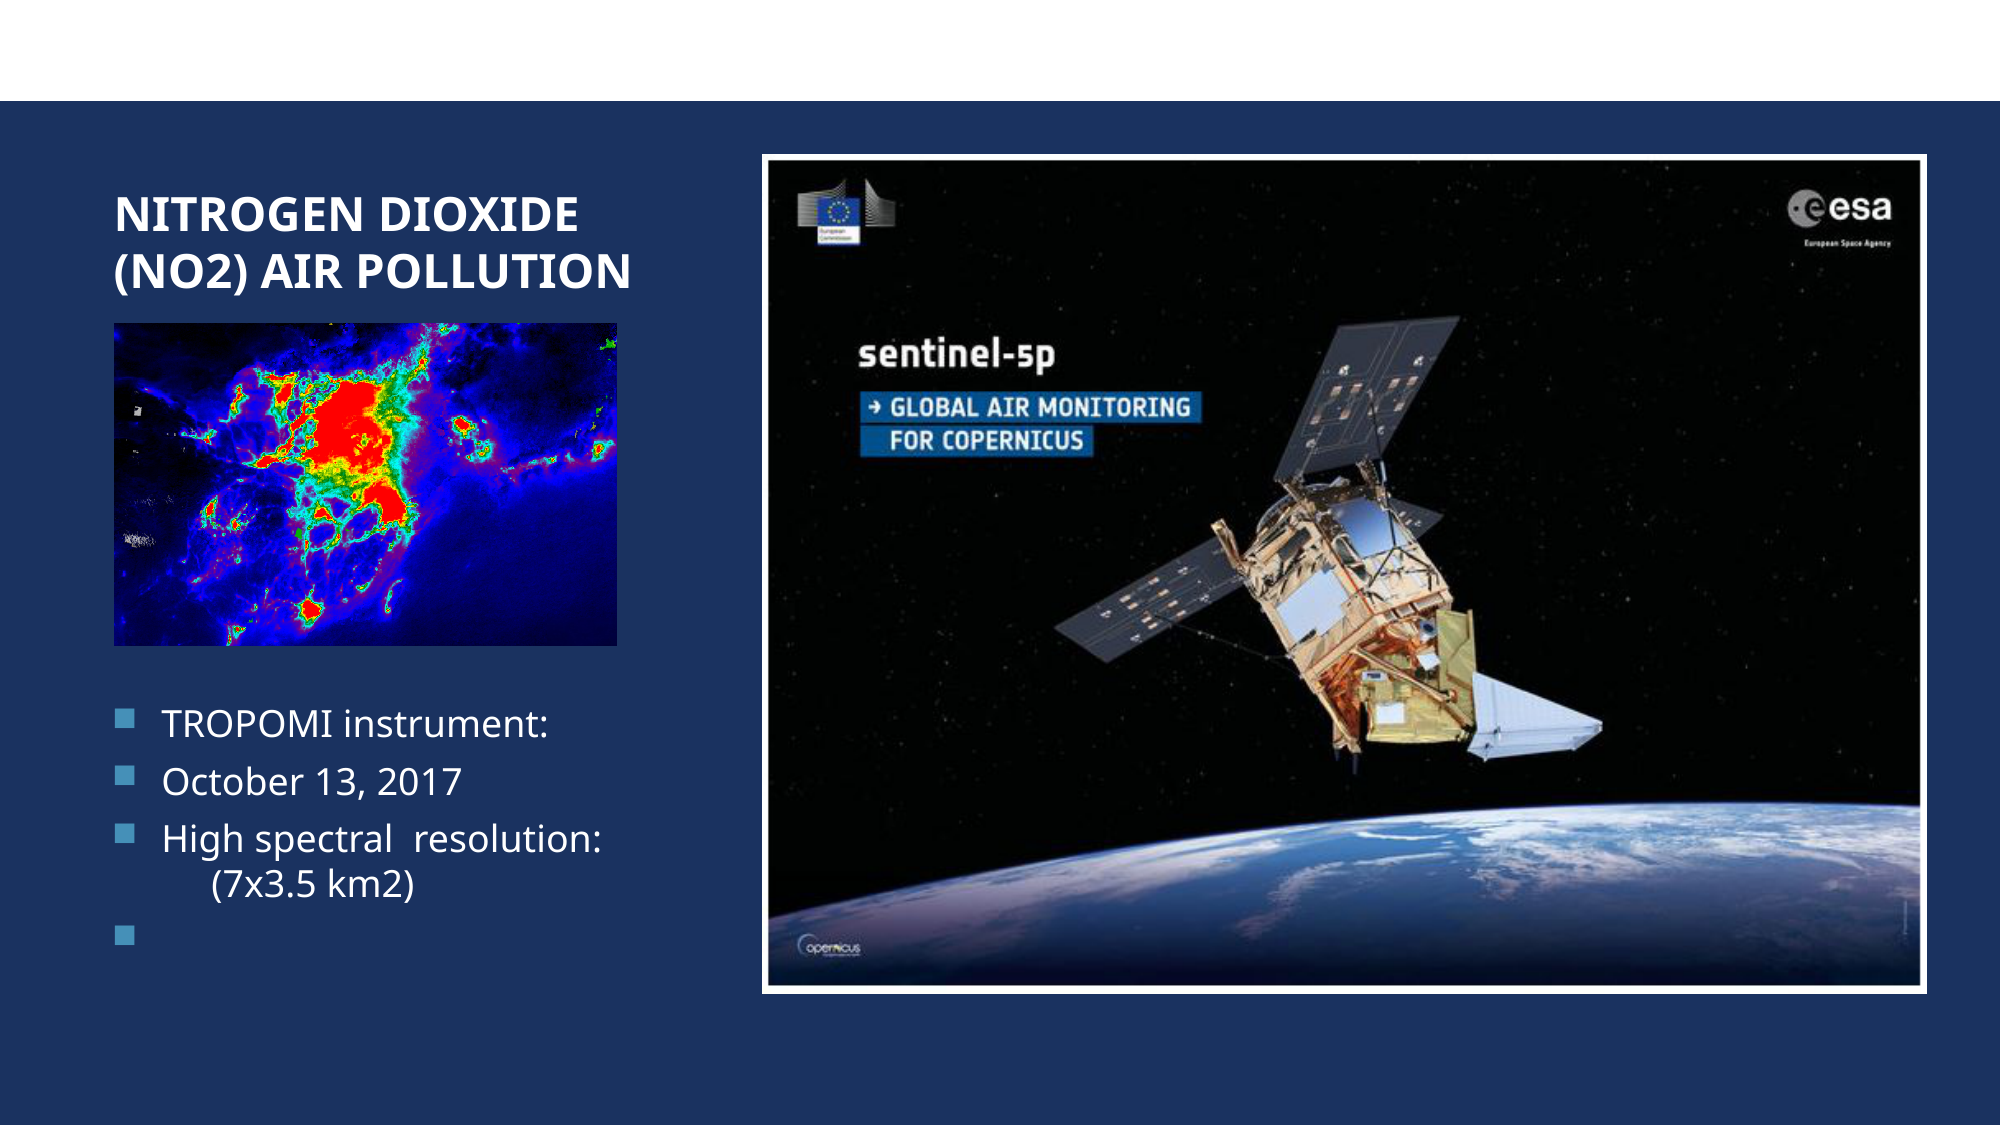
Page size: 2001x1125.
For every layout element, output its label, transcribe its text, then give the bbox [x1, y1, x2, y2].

list TROPOMI instrument: October 13, 2017 High spectral resolution: (7x3.5 km2) [96, 631, 656, 1032]
picture [762, 154, 1927, 994]
text_box [0, 101, 2000, 1125]
title Nitrogen Dioxide (NO2) air pollution [98, 138, 658, 306]
picture [114, 323, 617, 646]
